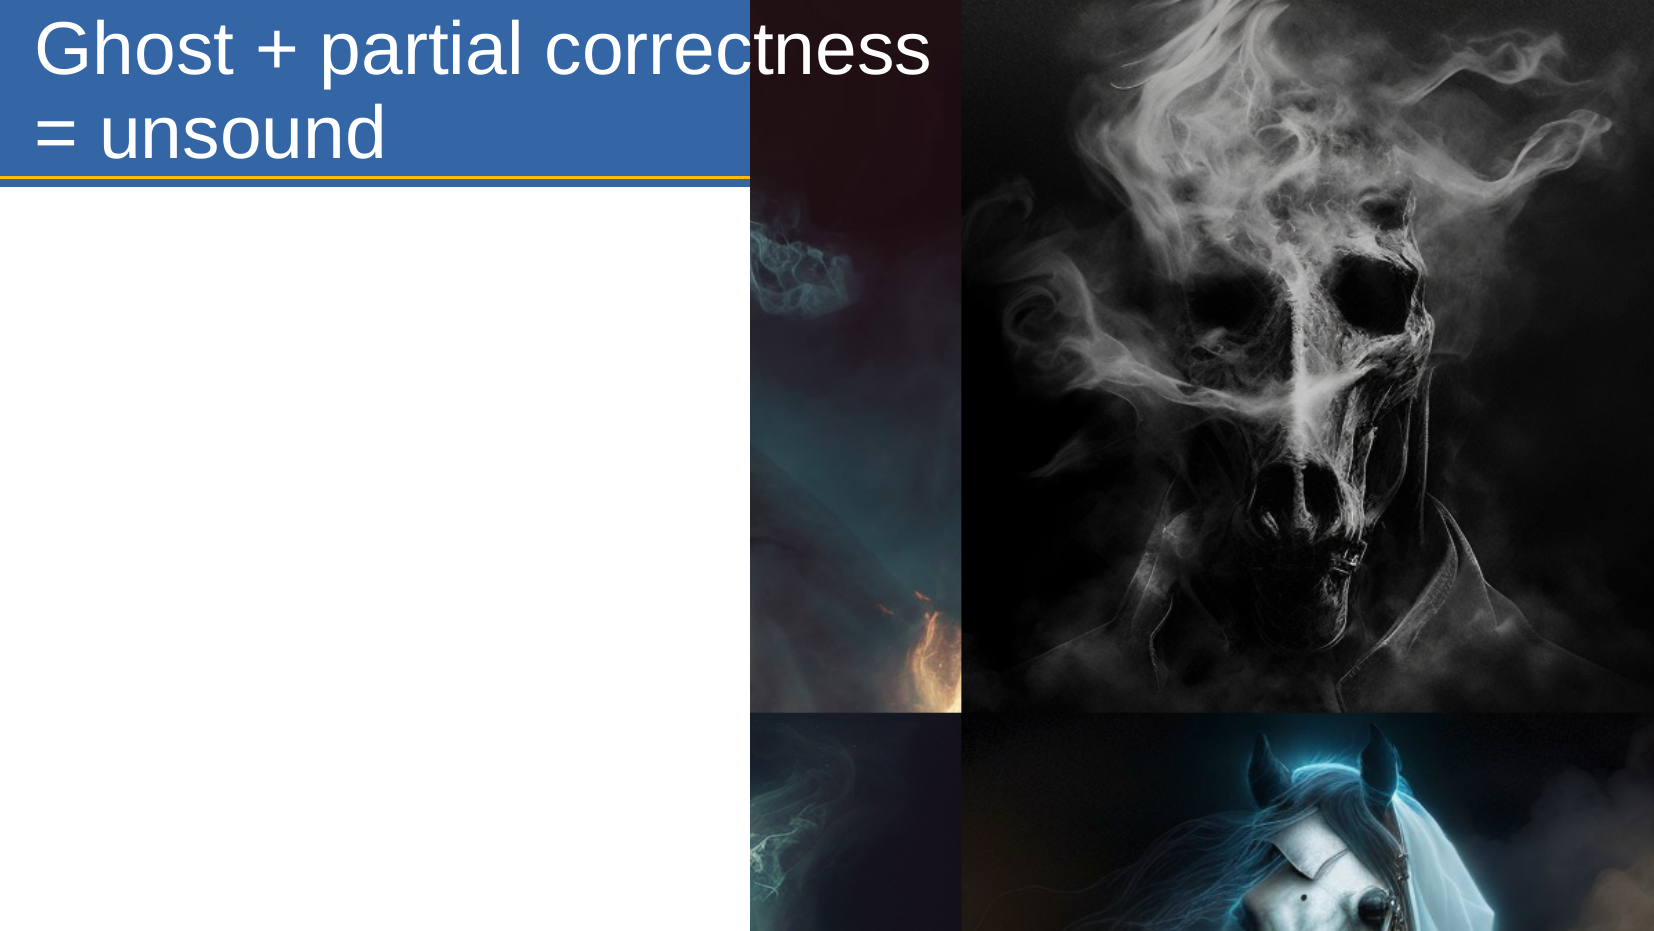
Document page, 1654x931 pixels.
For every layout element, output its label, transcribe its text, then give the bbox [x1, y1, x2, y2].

picture [750, 0, 1654, 931]
title Ghost + partial correctness = unsound [13, 6, 1166, 175]
